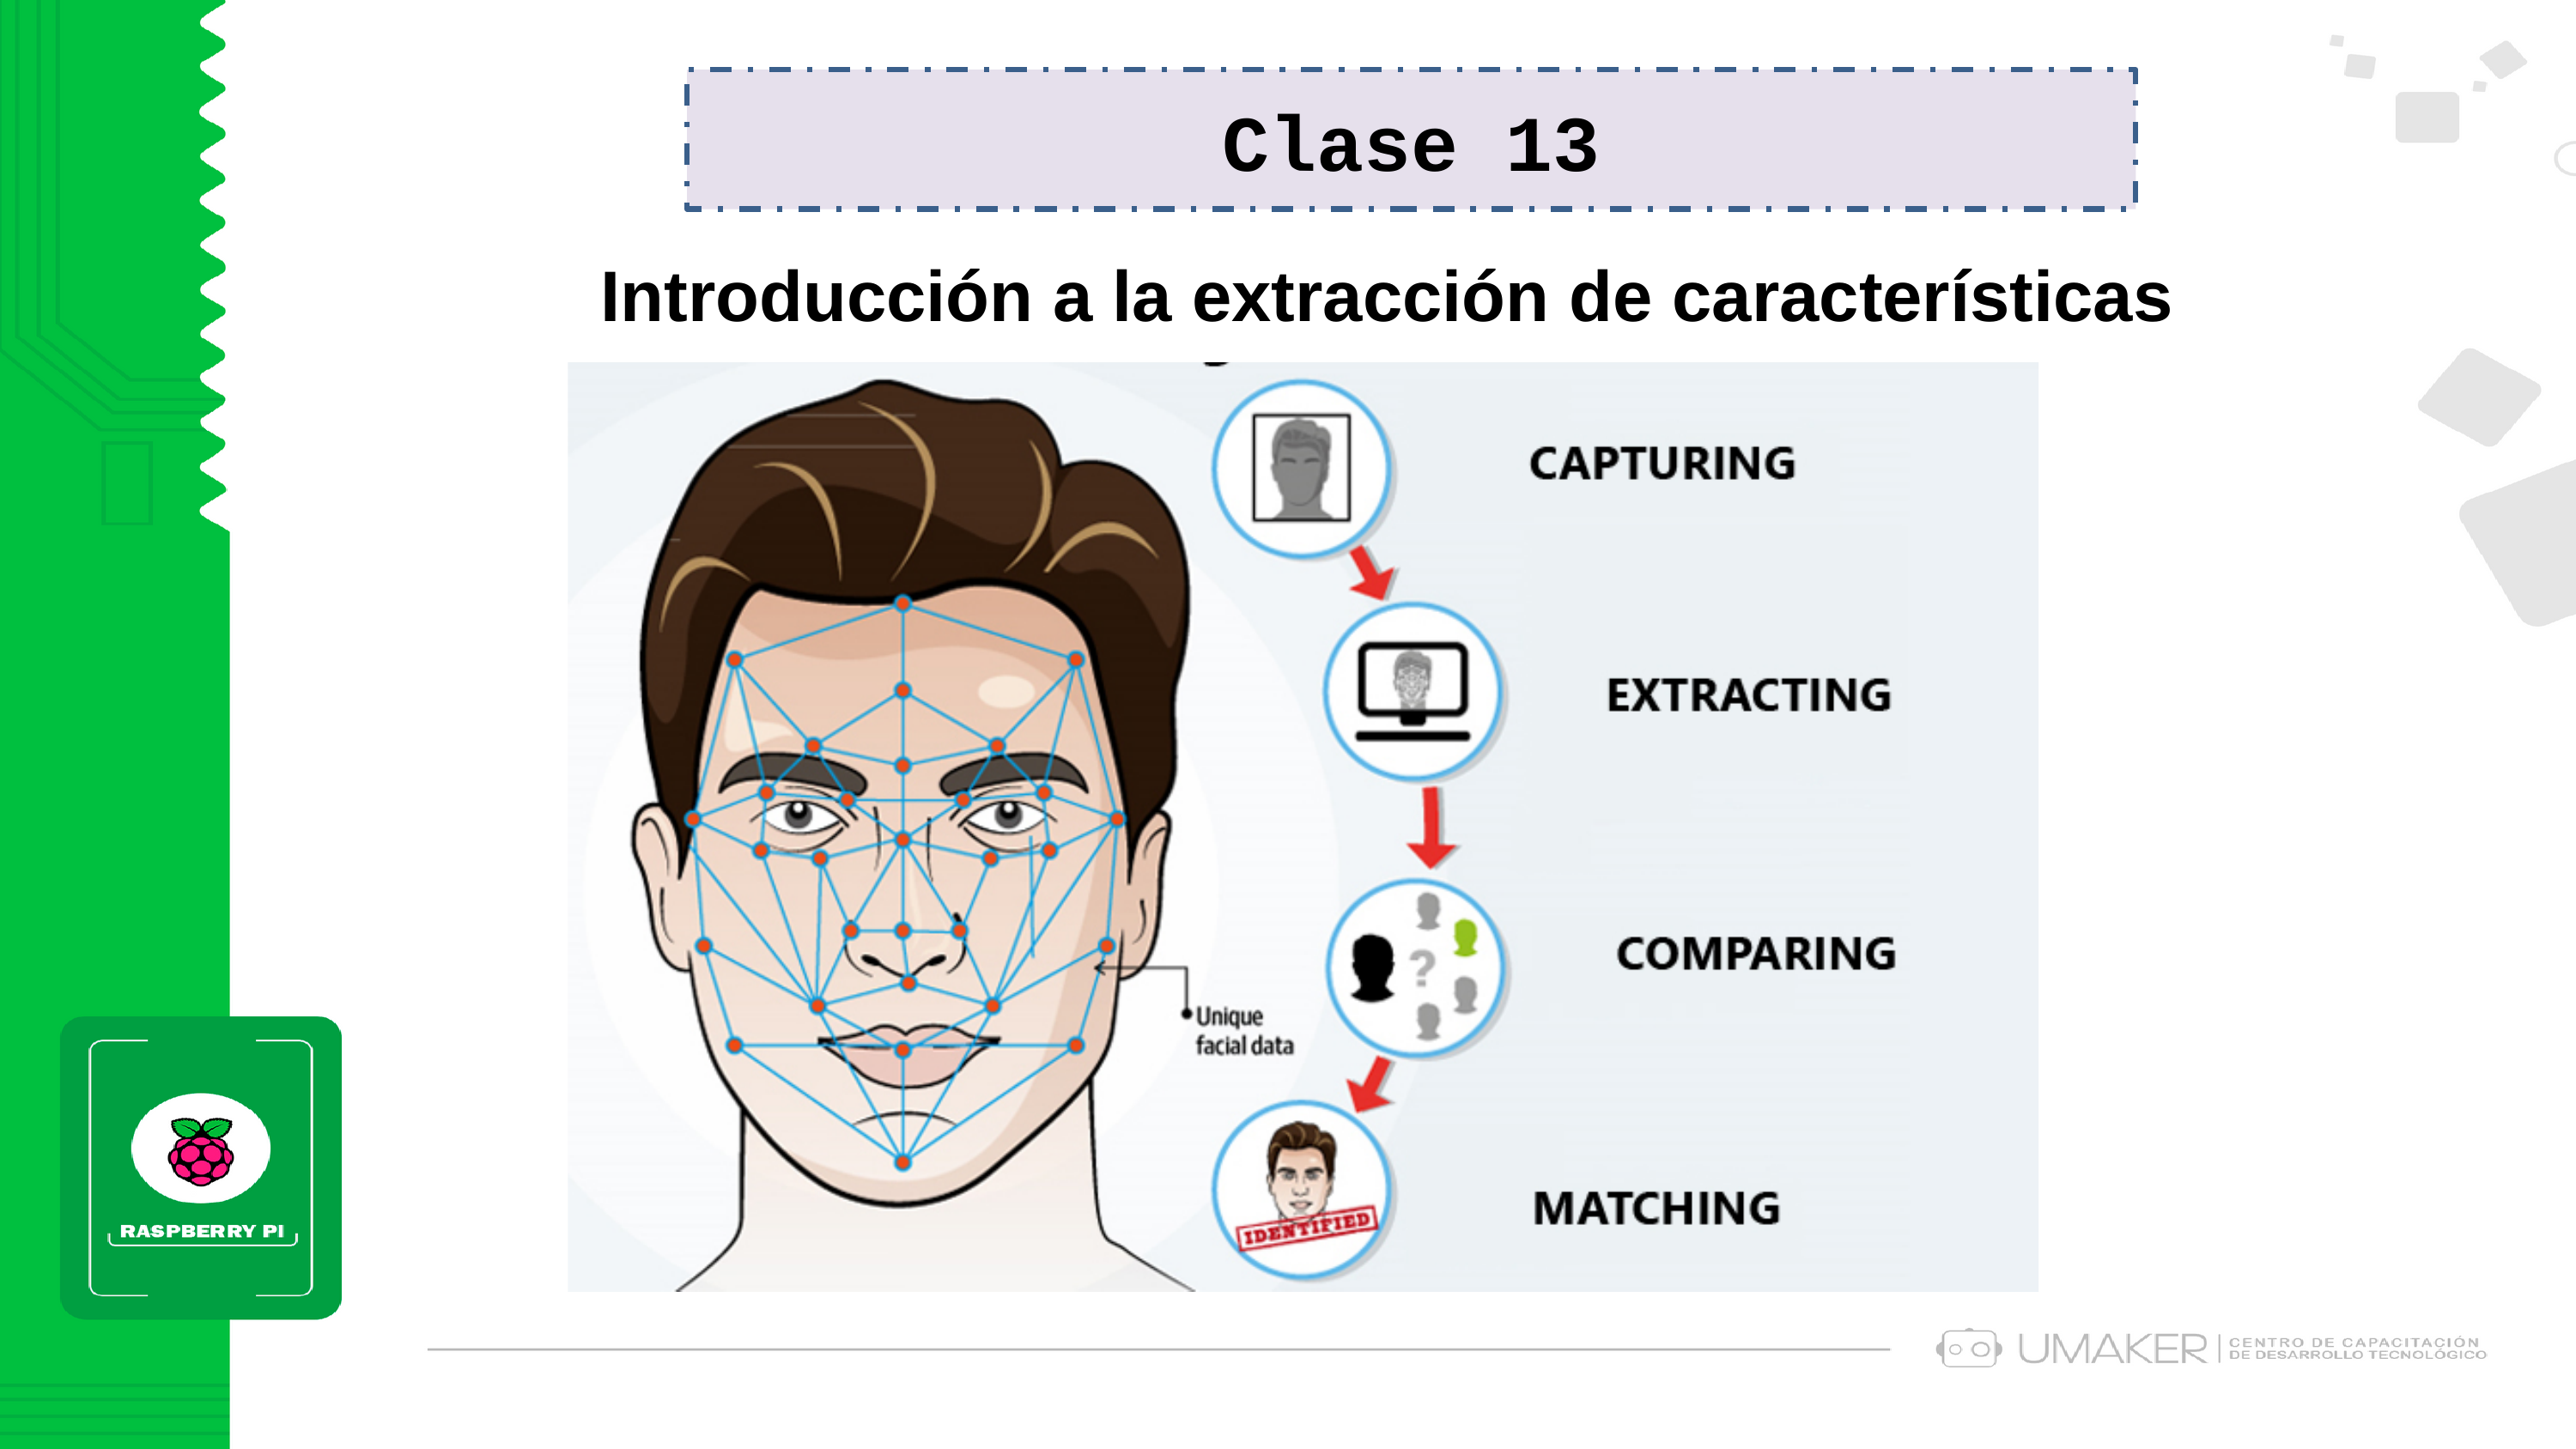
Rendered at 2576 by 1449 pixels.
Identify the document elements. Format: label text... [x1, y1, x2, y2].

text_box Clase 13 [687, 70, 2136, 209]
picture [0, 0, 2576, 1449]
text_box Introducción a la extracción de características [320, 243, 2455, 1136]
